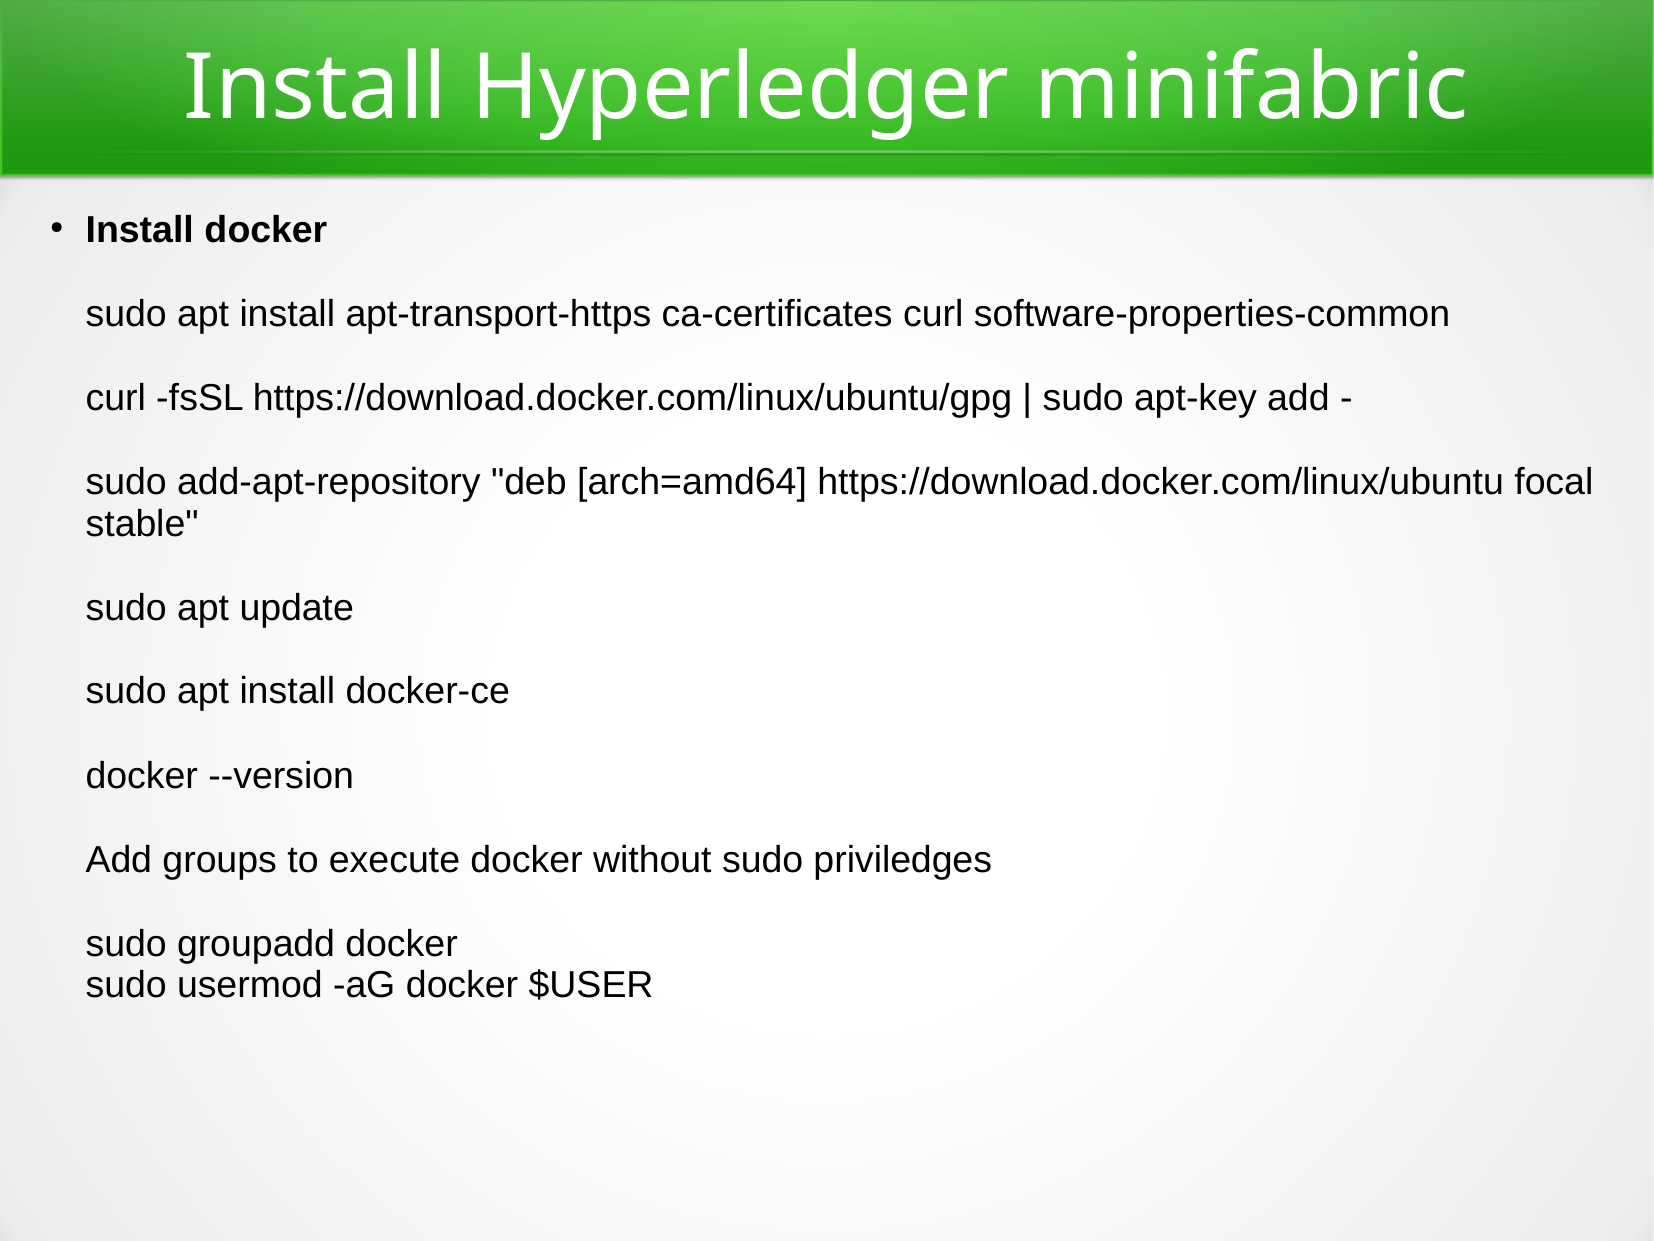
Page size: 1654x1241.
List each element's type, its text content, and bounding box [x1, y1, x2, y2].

text_box Install docker sudo apt install apt-transport-https ca-certificates curl software-properties-common curl -fsSL https://download.docker.com/linux/ubuntu/gpg | sudo apt-key add - sudo add-apt-repository "deb [arch=amd64] https://download.docker.com/linux/ubuntu focal stable" sudo apt update sudo apt install docker-ce docker --version Add groups to execute docker without sudo priviledges sudo groupadd docker sudo usermod -aG docker $USER [35, 200, 1619, 1224]
picture [0, 0, 1654, 1241]
title Install Hyperledger minifabric [82, 11, 1571, 154]
